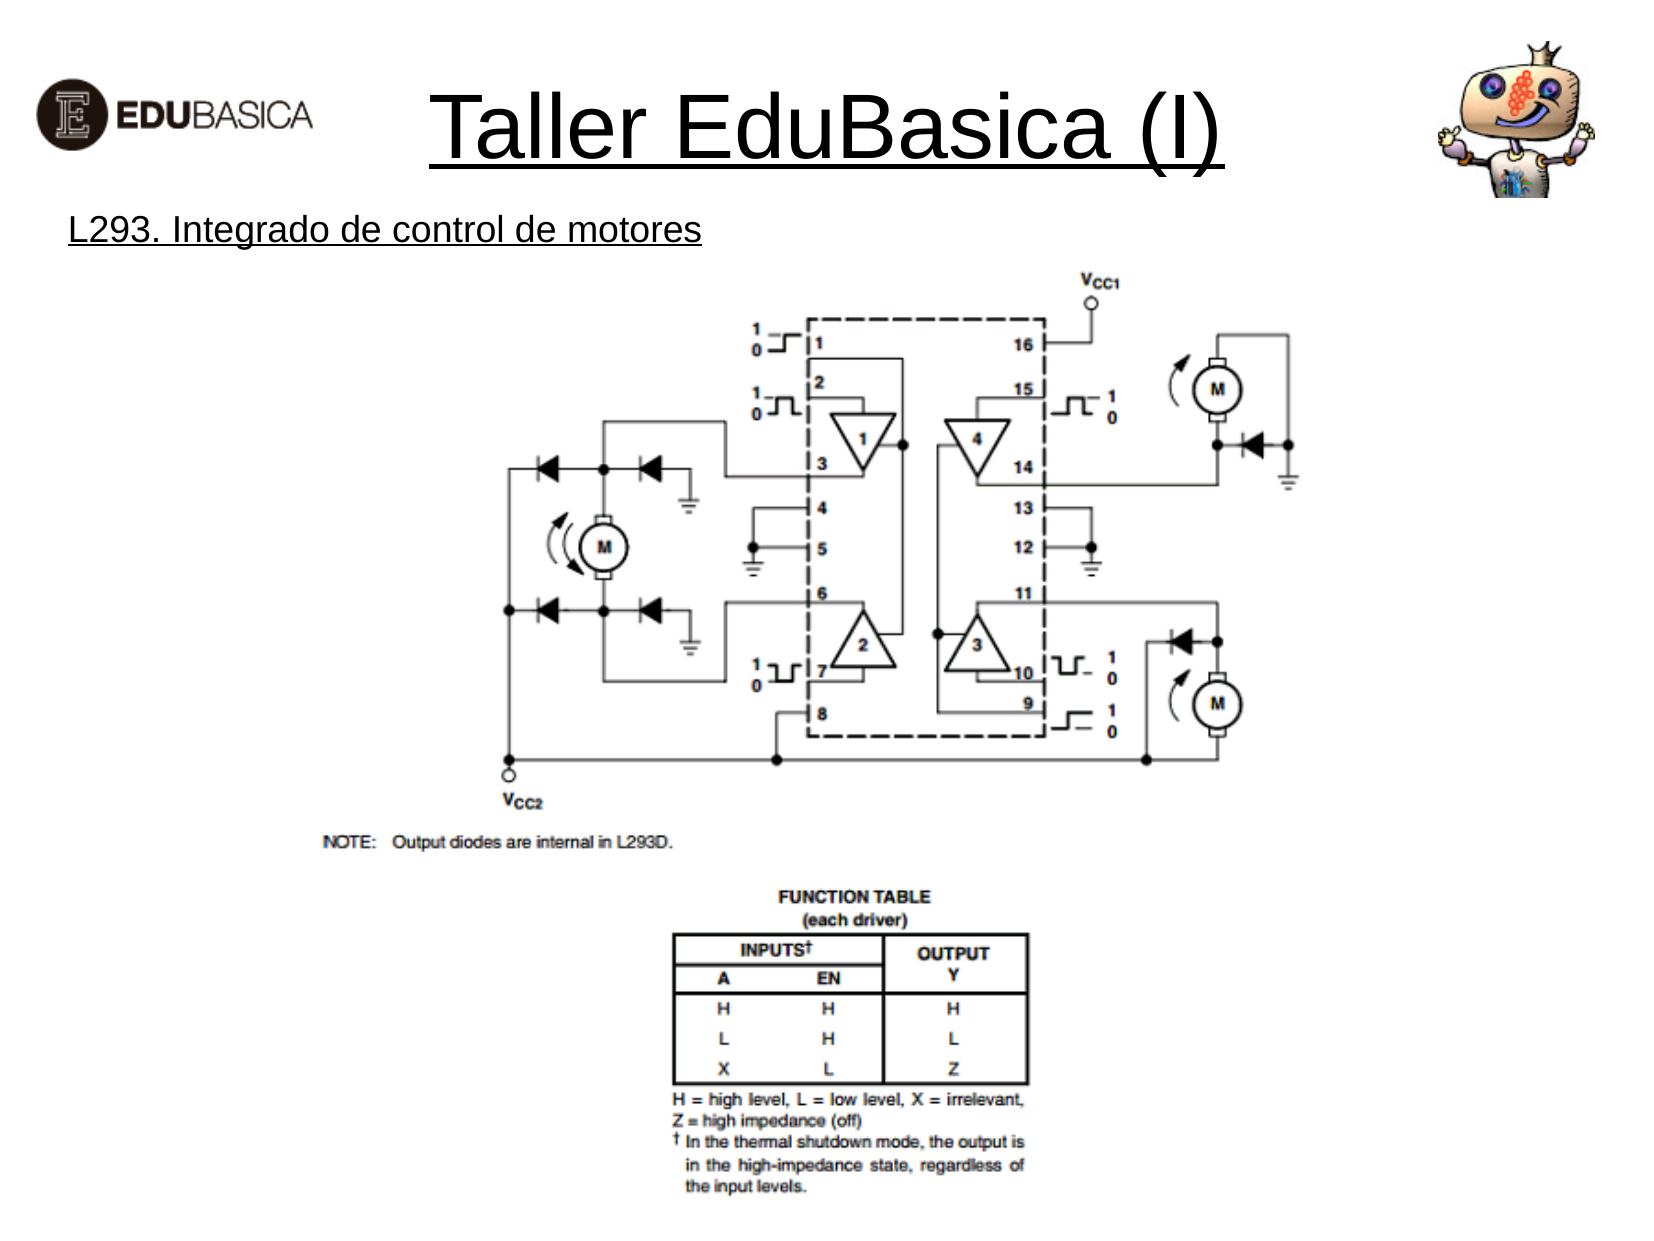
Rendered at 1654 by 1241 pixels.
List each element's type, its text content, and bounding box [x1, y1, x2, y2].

title Taller EduBasica (I) [82, 23, 1571, 231]
picture [309, 259, 1319, 1205]
text_box L293. Integrado de control de motores [53, 200, 718, 258]
picture [1438, 41, 1595, 198]
picture [35, 77, 316, 154]
